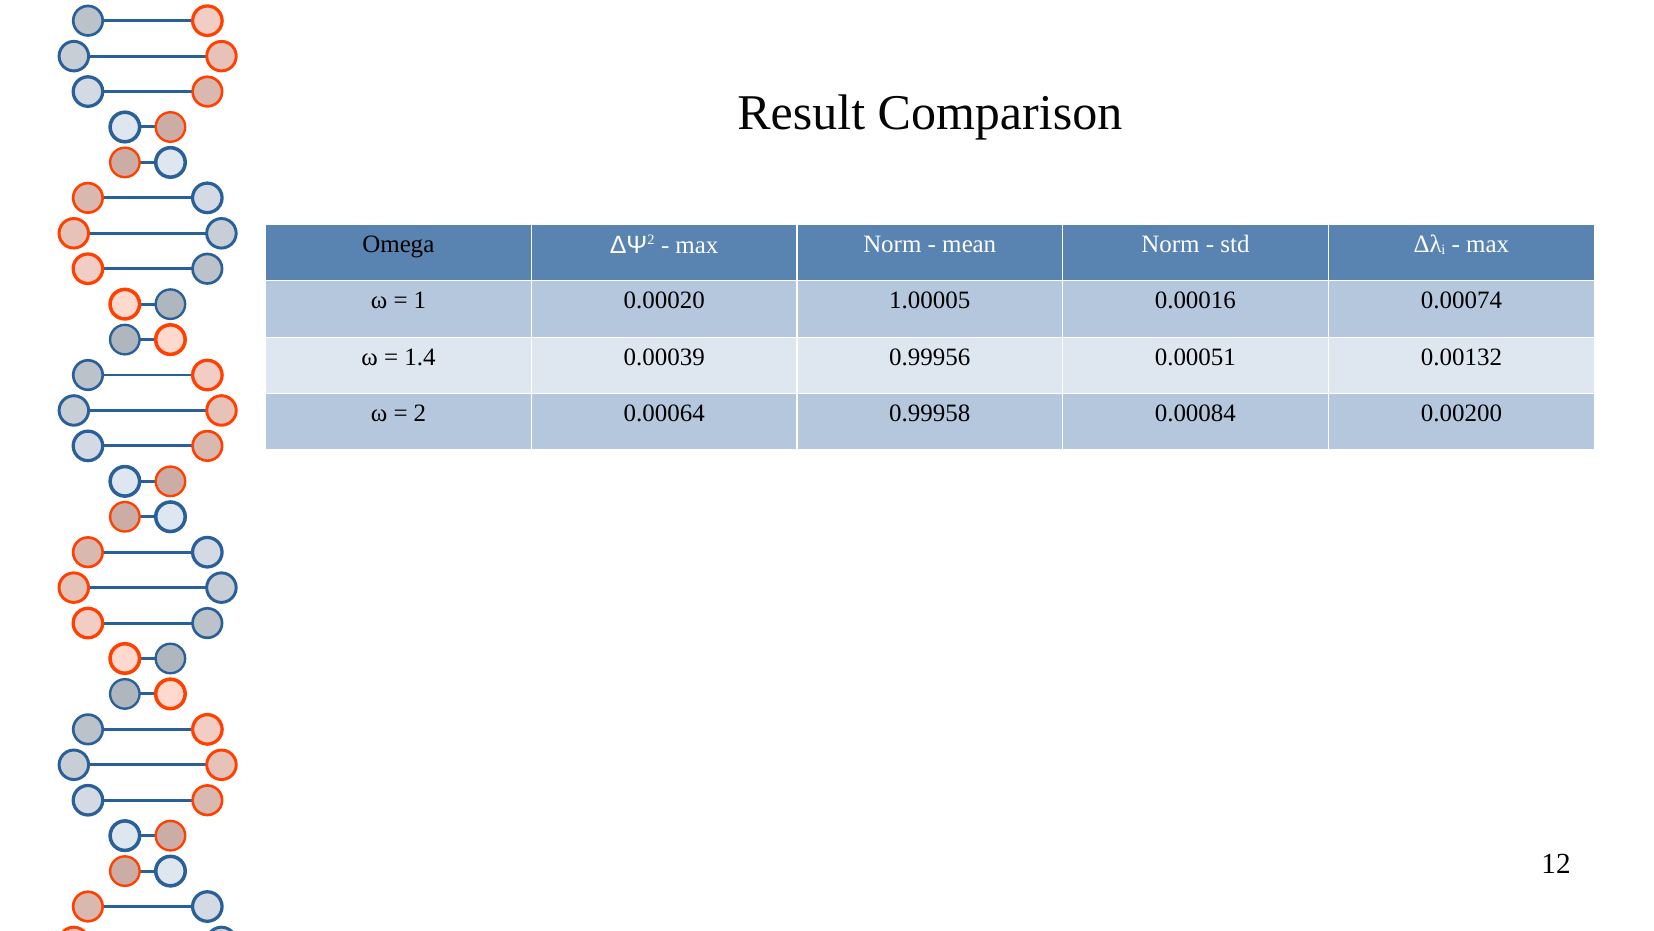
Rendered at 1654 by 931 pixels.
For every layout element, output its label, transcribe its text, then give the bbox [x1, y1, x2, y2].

table_cell 0.99958 [798, 394, 1062, 449]
table_cell 0.99956 [798, 338, 1062, 393]
table_cell 0.00200 [1329, 394, 1594, 449]
table_cell 1.00005 [798, 281, 1062, 337]
table_cell 0.00074 [1329, 281, 1594, 337]
table_cell ω = 2 [266, 394, 531, 449]
table_cell 0.00039 [532, 338, 796, 393]
table_header Omega [266, 225, 531, 280]
table_header Norm - mean [798, 225, 1062, 280]
table_cell 0.00020 [532, 281, 796, 337]
table_cell 0.00064 [532, 394, 796, 449]
title Result Comparison [265, 35, 1595, 189]
table_header Norm - std [1063, 225, 1328, 280]
table_cell ω = 1 [266, 281, 531, 337]
table_cell 0.00016 [1063, 281, 1328, 337]
table_cell ω = 1.4 [266, 338, 531, 393]
table_cell 0.00051 [1063, 338, 1328, 393]
table_header ΔΨ2 - max [532, 225, 796, 280]
table_cell 0.00132 [1329, 338, 1594, 393]
table_header Δλi - max [1329, 225, 1594, 280]
table_cell 0.00084 [1063, 394, 1328, 449]
